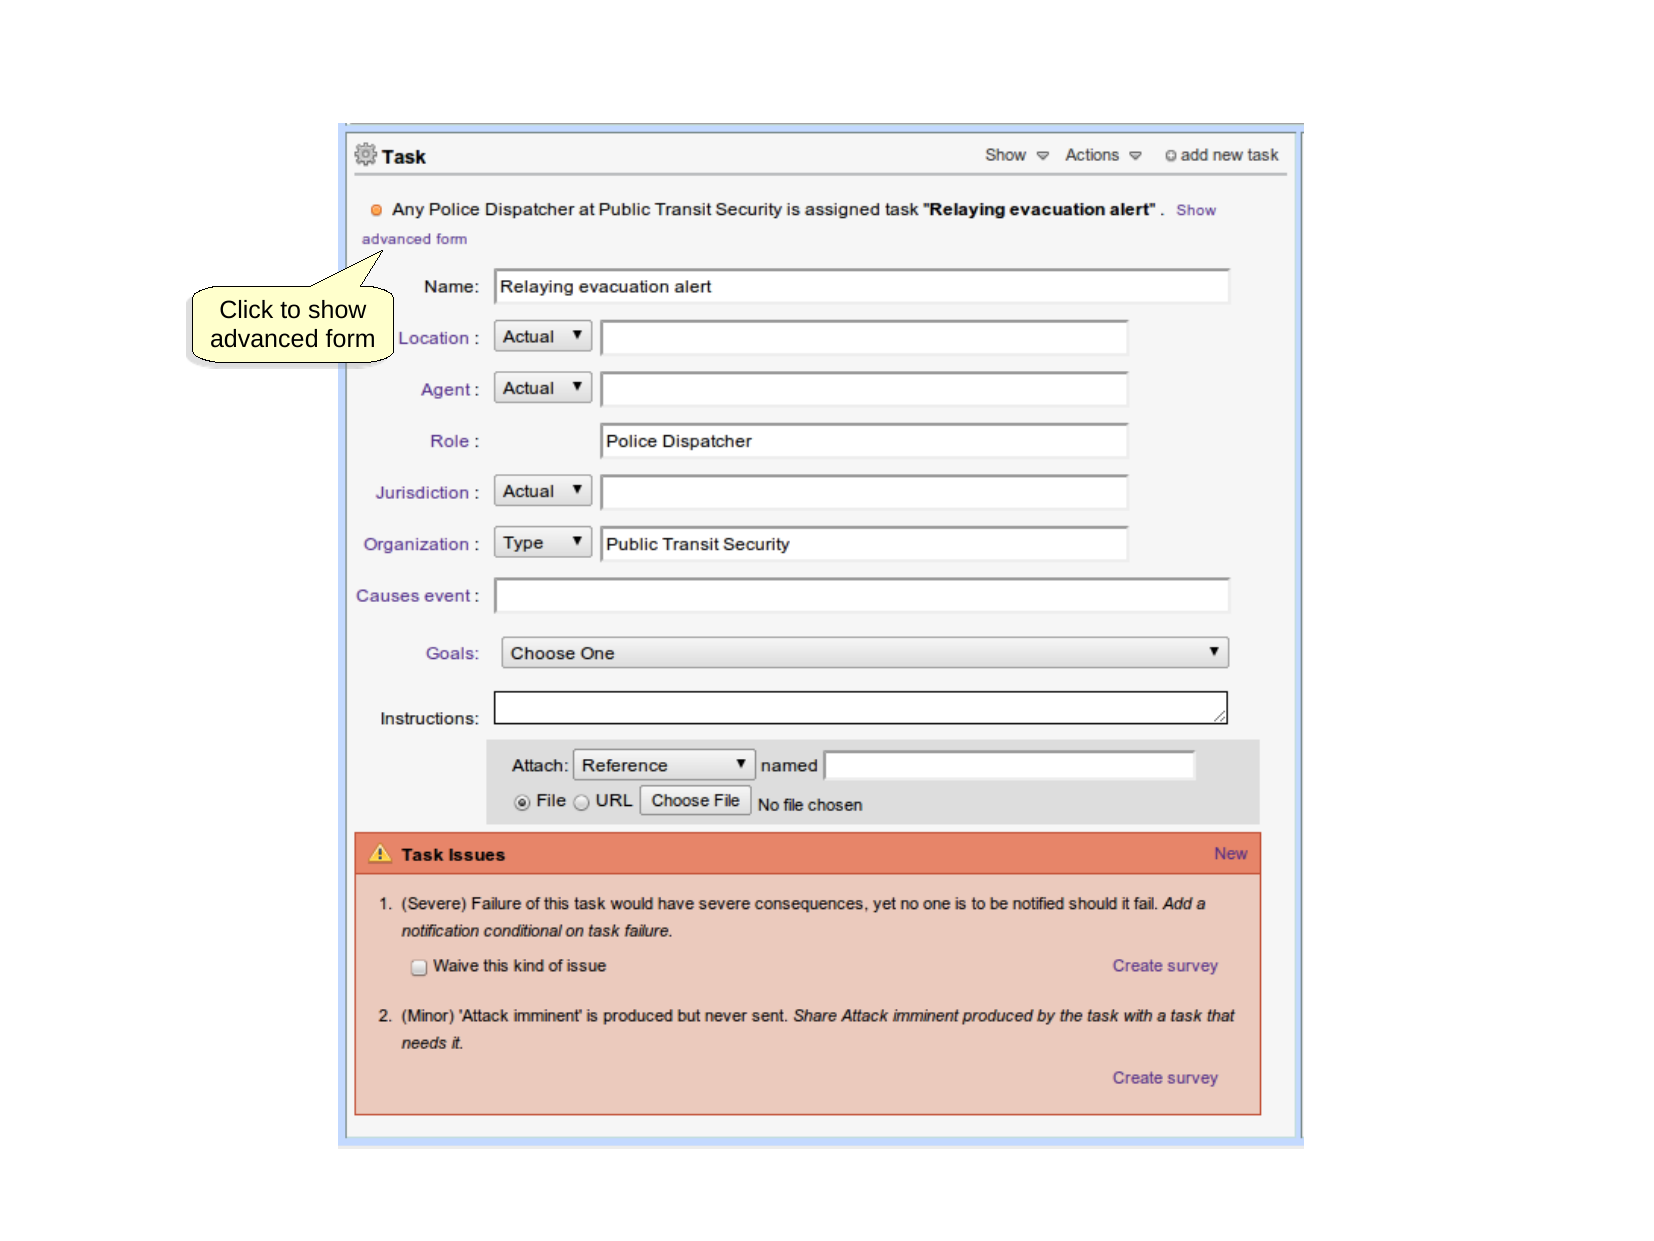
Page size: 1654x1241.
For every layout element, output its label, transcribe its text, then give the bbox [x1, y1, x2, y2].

text_box Click to show advanced form [192, 250, 394, 363]
picture [338, 123, 1304, 1149]
